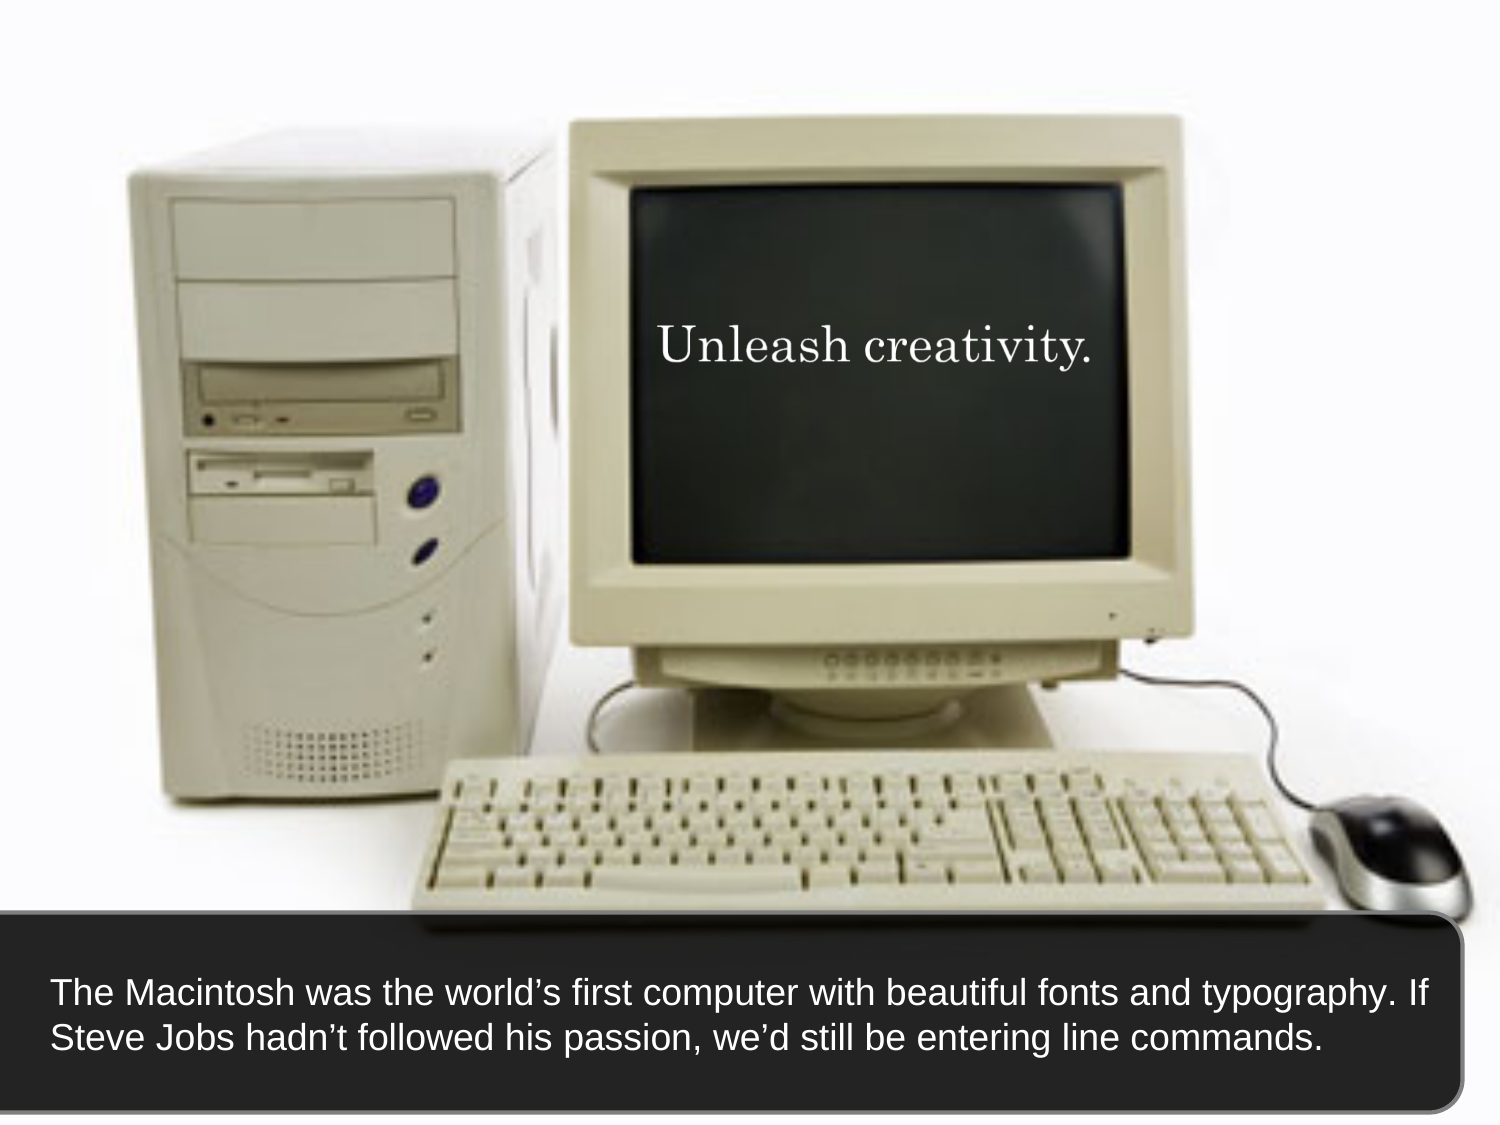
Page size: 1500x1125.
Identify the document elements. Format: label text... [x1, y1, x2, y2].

picture [0, 0, 1500, 1125]
text_box The Macintosh was the world’s first computer with beautiful fonts and typography. If Steve Jobs hadn’t followed his passion, we’d still be entering line commands. [0, 912, 1463, 1113]
